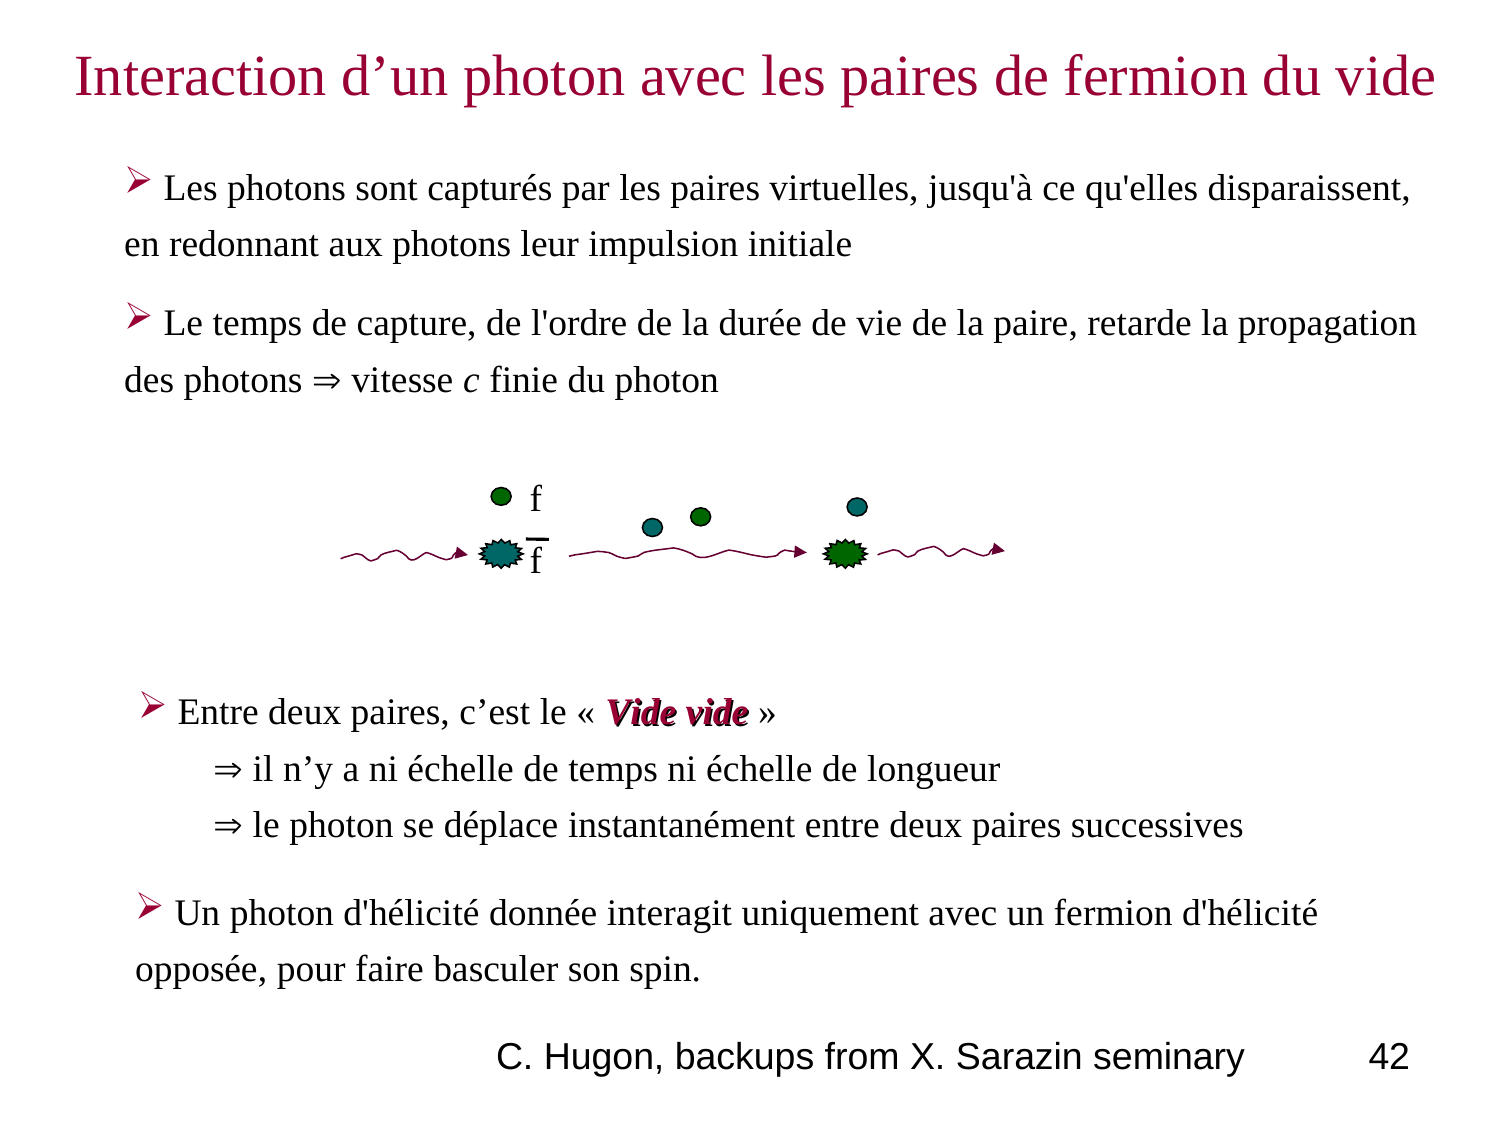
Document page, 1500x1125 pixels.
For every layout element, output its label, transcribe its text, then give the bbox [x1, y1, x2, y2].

text_box f [514, 466, 598, 527]
text_box Interaction d’un photon avec les paires de fermion du vide [59, 11, 1452, 115]
text_box [823, 539, 868, 569]
text_box [847, 497, 868, 516]
text_box Un photon d'hélicité donnée interagit uniquement avec un fermion d'hélicité opposée, pour faire basculer son spin. [120, 869, 1422, 998]
text_box Les photons sont capturés par les paires virtuelles, jusqu'à ce qu'elles disparaissent, en redonnant aux photons leur impulsion initiale Le temps de capture, de l'ordre de la durée de vie de la paire, retarde la propagation des photons  vitesse c finie du photon [109, 143, 1442, 408]
text_box [491, 487, 512, 506]
text_box [479, 539, 524, 569]
text_box [690, 507, 711, 526]
text_box Entre deux paires, c’est le « Vide vide »  il n’y a ni échelle de temps ni échelle de longueur  le photon se déplace instantanément entre deux paires successives [123, 668, 1261, 853]
text_box [642, 518, 663, 537]
text_box f [514, 528, 598, 590]
